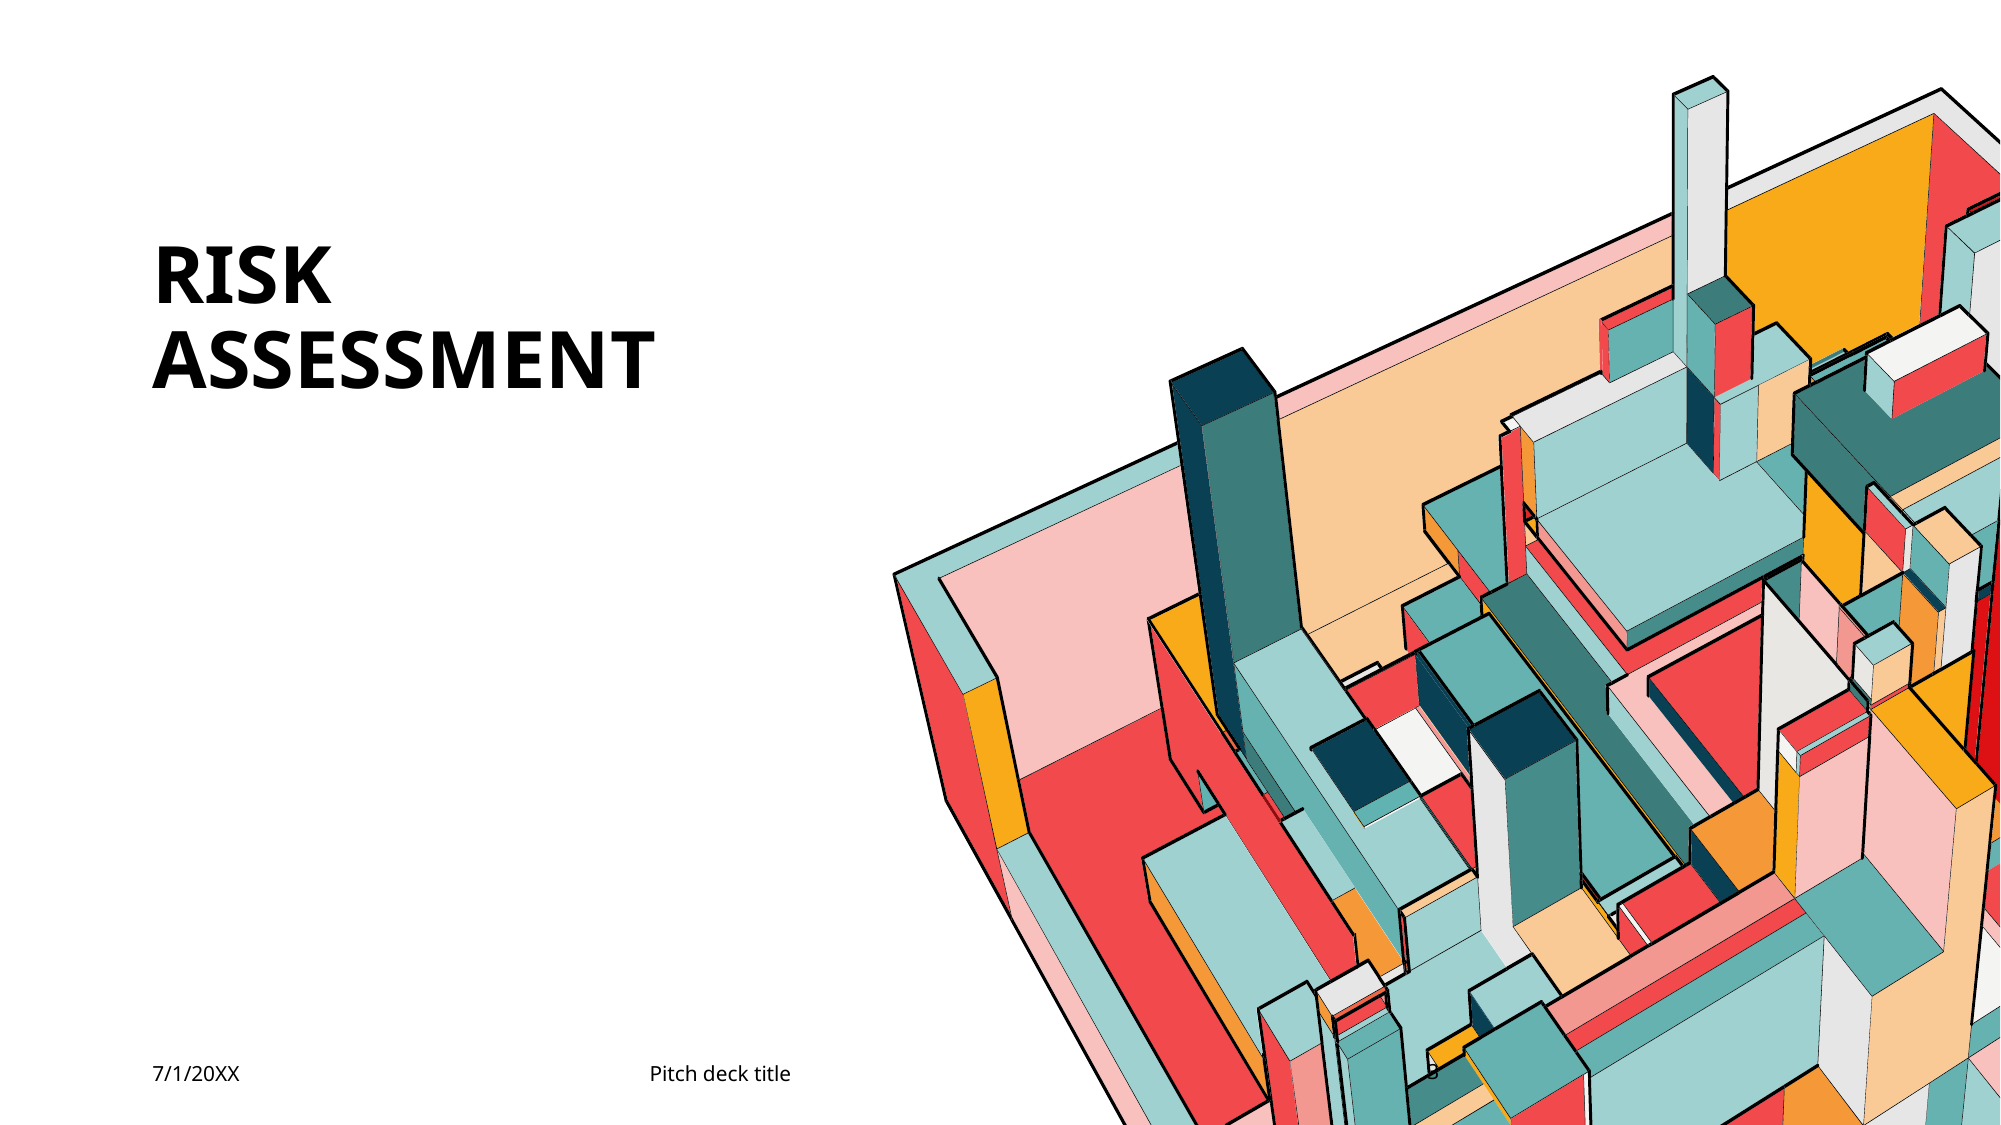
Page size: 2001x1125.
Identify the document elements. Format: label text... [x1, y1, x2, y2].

title Risk assessment [137, 211, 813, 429]
text_box 7/1/20XX [137, 1042, 363, 1103]
text_box ‹#› [1412, 1042, 1863, 1103]
text_box Pitch deck title [634, 1042, 1085, 1103]
